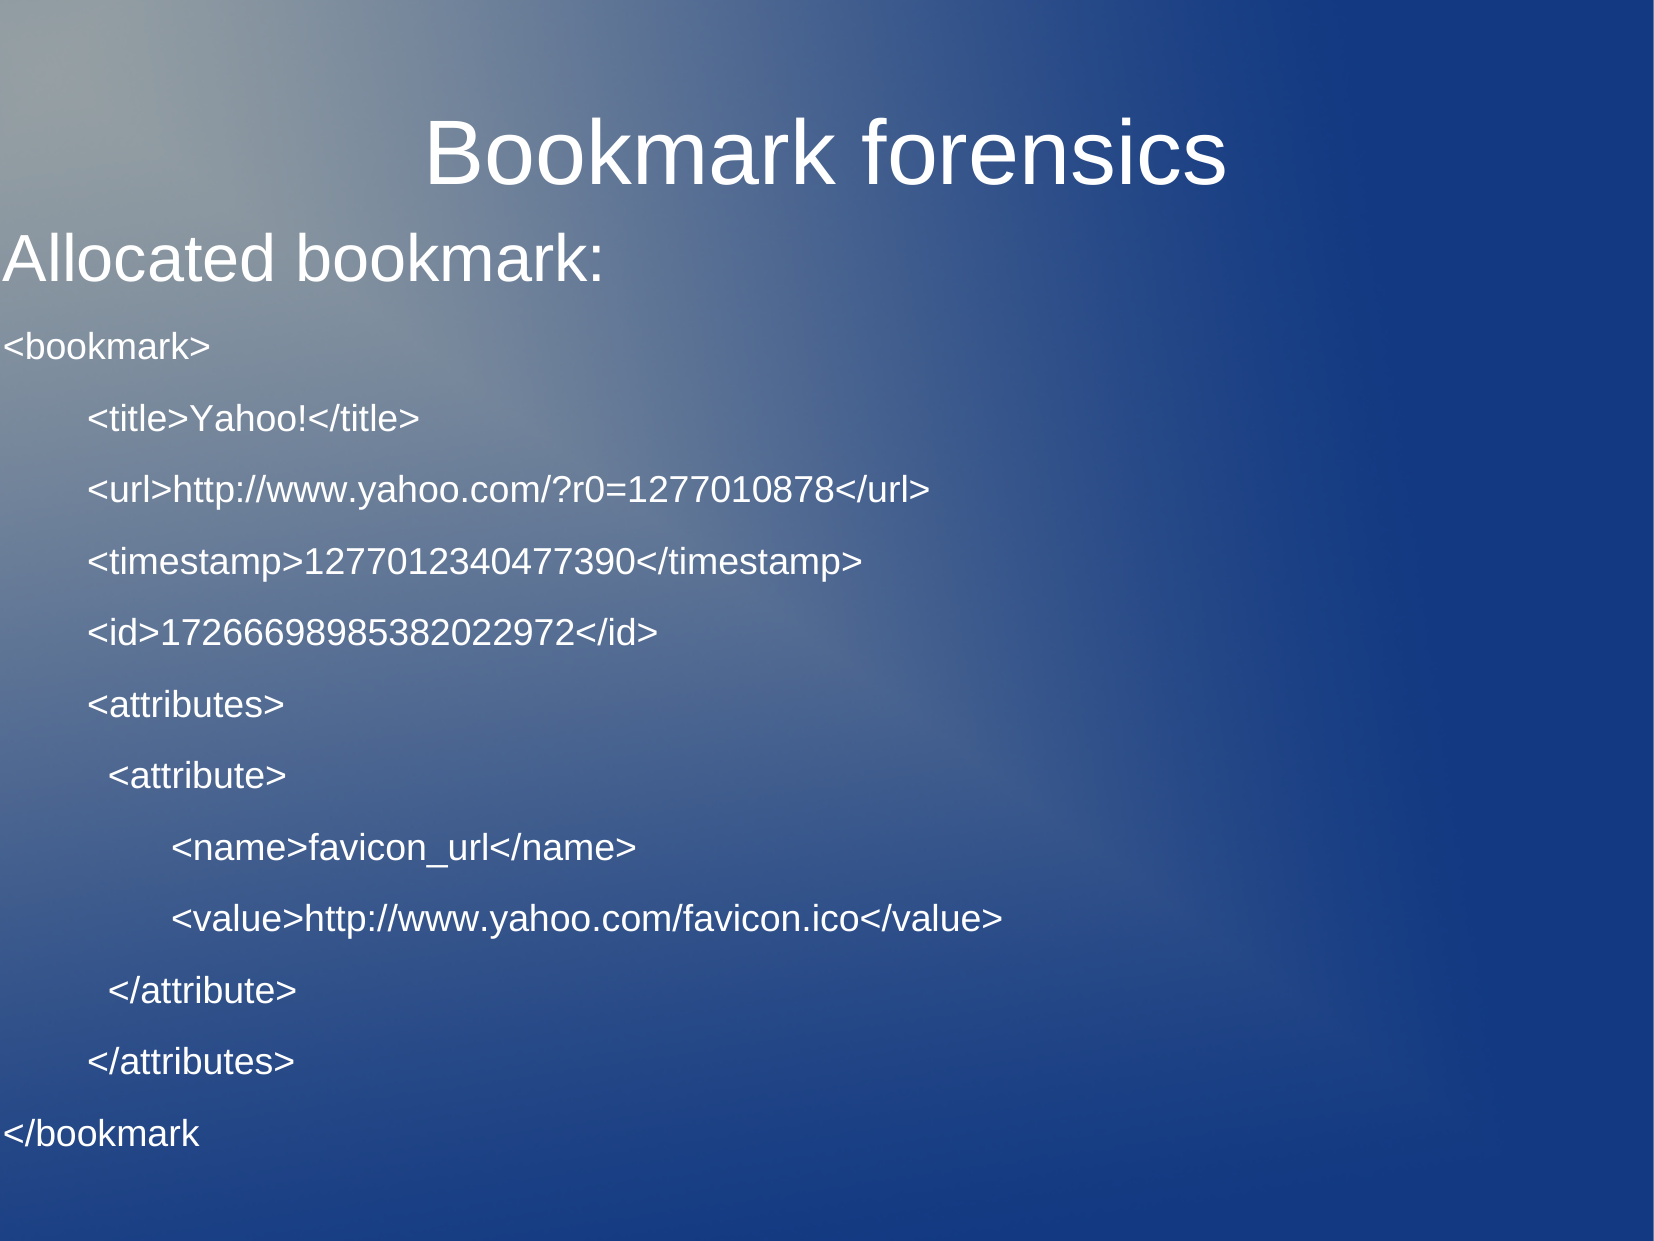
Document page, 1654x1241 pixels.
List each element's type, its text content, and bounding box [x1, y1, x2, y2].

picture [0, 0, 1654, 1241]
list Allocated bookmark: <bookmark> <title>Yahoo!</title> <url>http://www.yahoo.com/?r0=1277010878</url> <timestamp>1277012340477390</timestamp> <id>17266698985382022972</id> <attributes> <attribute> <name>favicon_url</name> <value>http://www.yahoo.com/favicon.ico</value> </attribute> </attributes> </bookmark [0, 221, 1576, 1241]
title Bookmark forensics [82, 49, 1571, 221]
